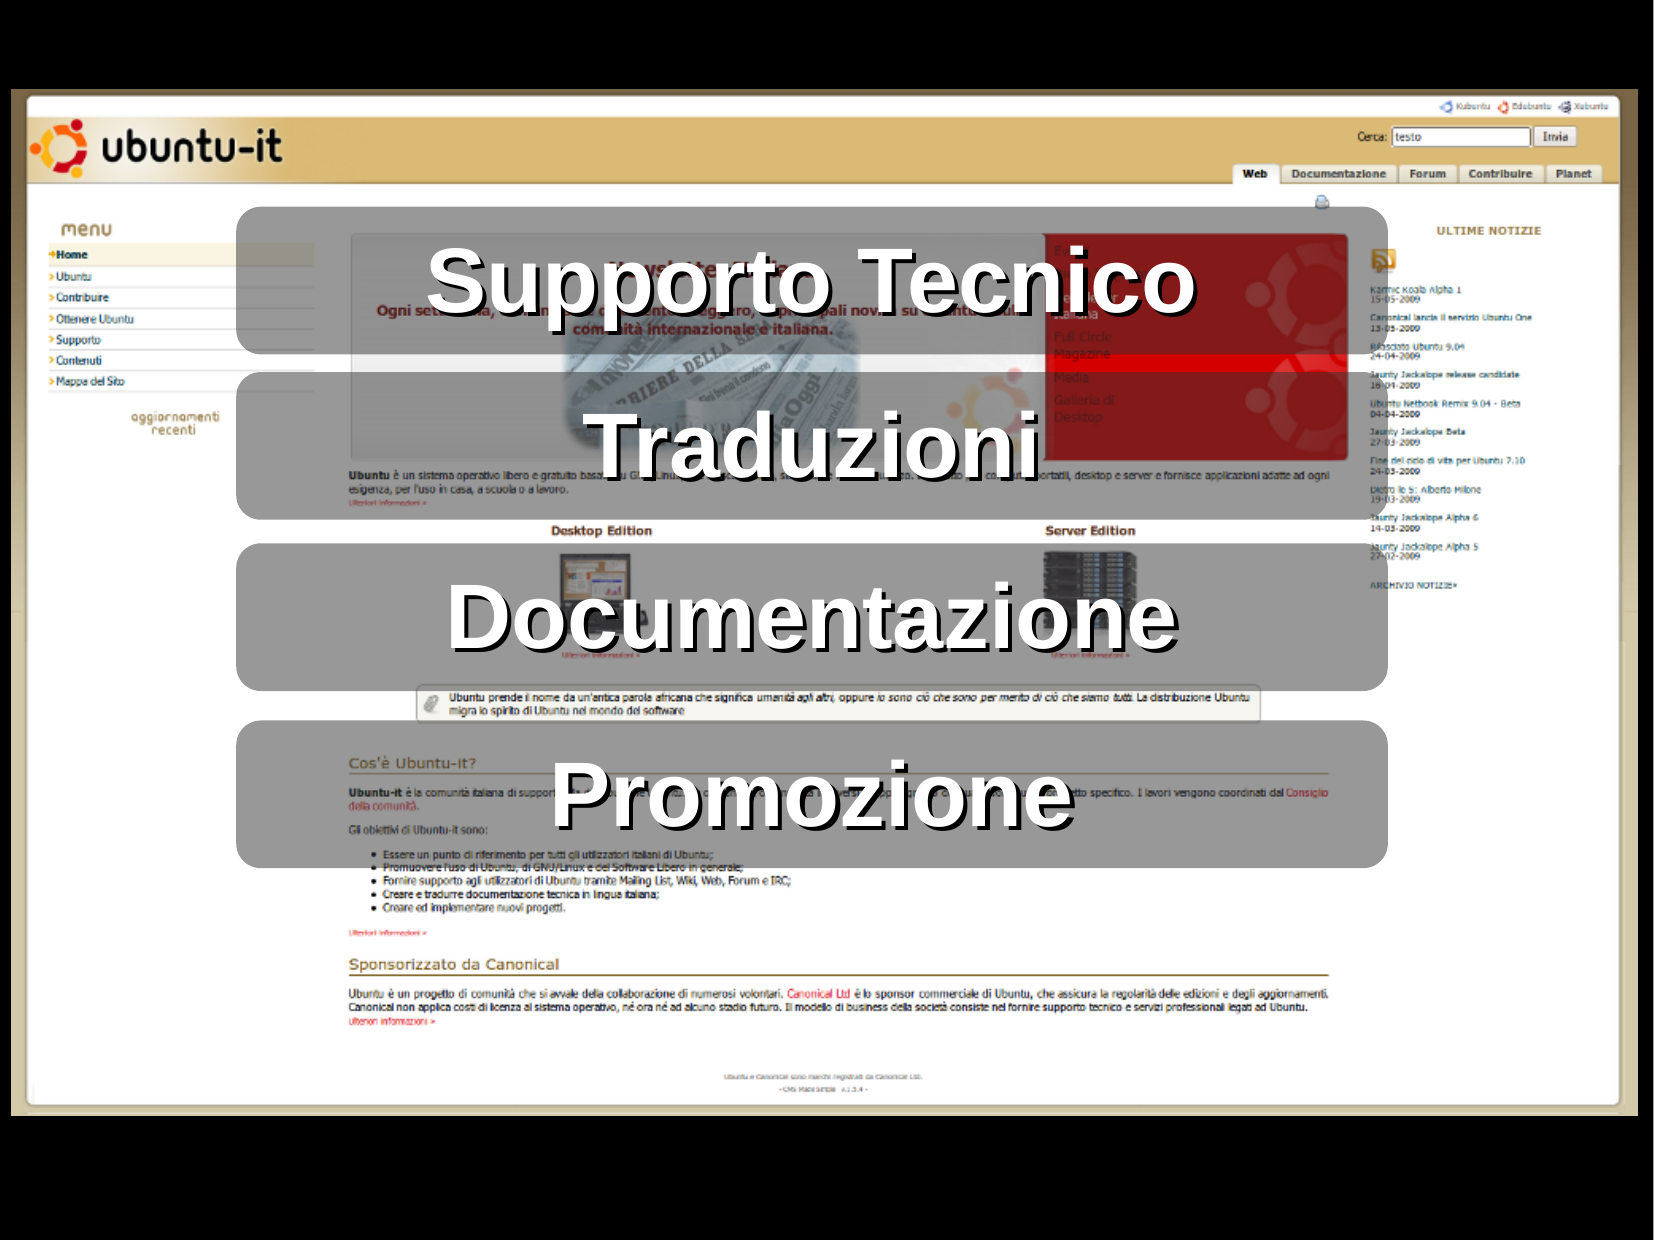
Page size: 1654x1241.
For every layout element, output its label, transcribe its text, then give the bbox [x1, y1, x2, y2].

text_box Supporto Tecnico [236, 206, 1388, 355]
text_box Promozione [236, 720, 1388, 869]
text_box Traduzioni [236, 372, 1388, 520]
picture [11, 89, 1638, 1116]
text_box Documentazione [236, 543, 1388, 692]
